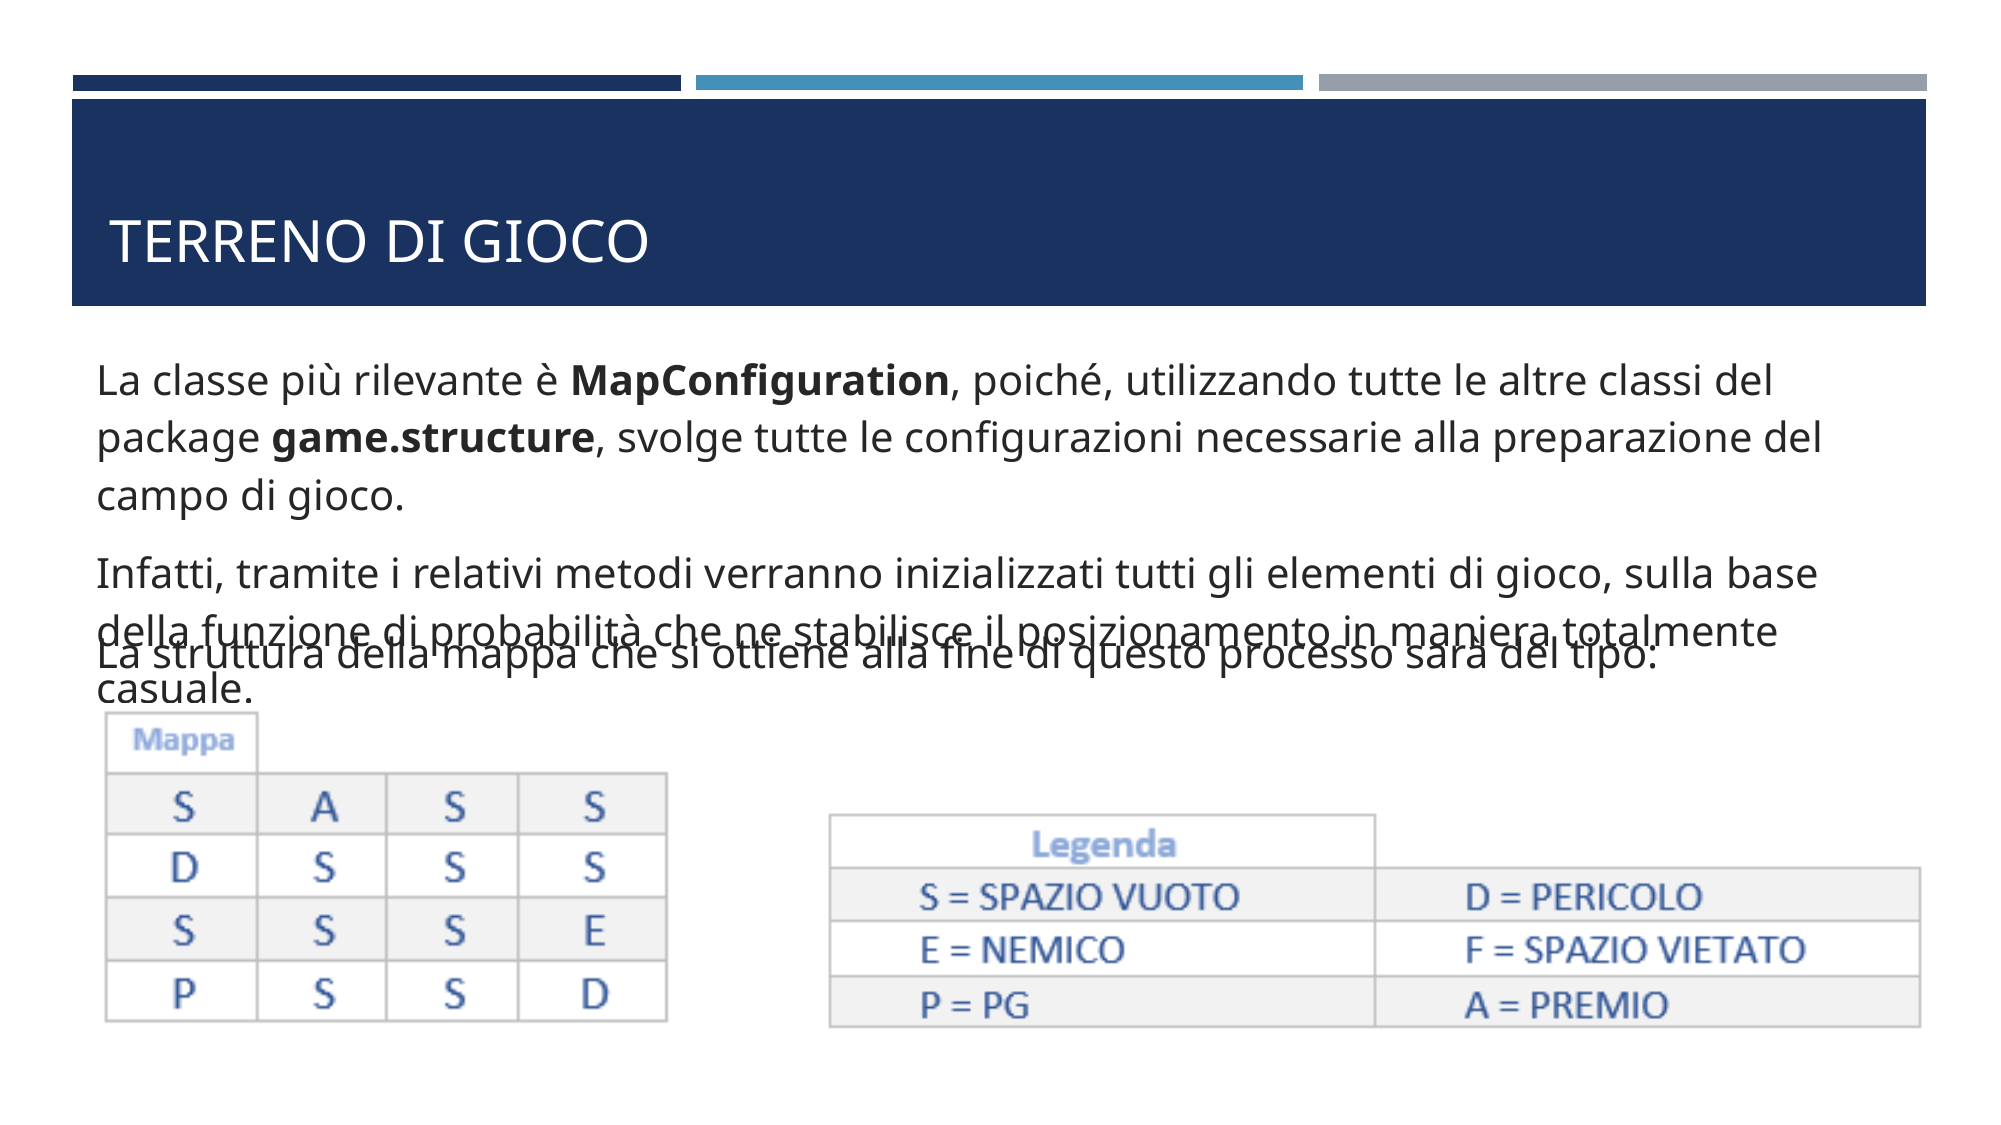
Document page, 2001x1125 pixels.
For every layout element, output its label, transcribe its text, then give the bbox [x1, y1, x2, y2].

text_box La struttura della mappa che si ottiene alla fine di questo processo sarà del tipo: [81, 619, 1823, 686]
picture [816, 802, 1932, 1040]
picture [94, 703, 680, 1040]
text_box La classe più rilevante è MapConfiguration, poiché, utilizzando tutte le altre classi del package game.structure, svolge tutte le configurazioni necessarie alla preparazione del campo di gioco. Infatti, tramite i relativi metodi verranno inizializzati tutti gli elementi di gioco, sulla base della funzione di probabilità che ne stabilisce il posizionamento in maniera totalmente casuale. [81, 338, 1919, 603]
title Terreno di gioco [94, 119, 1904, 282]
